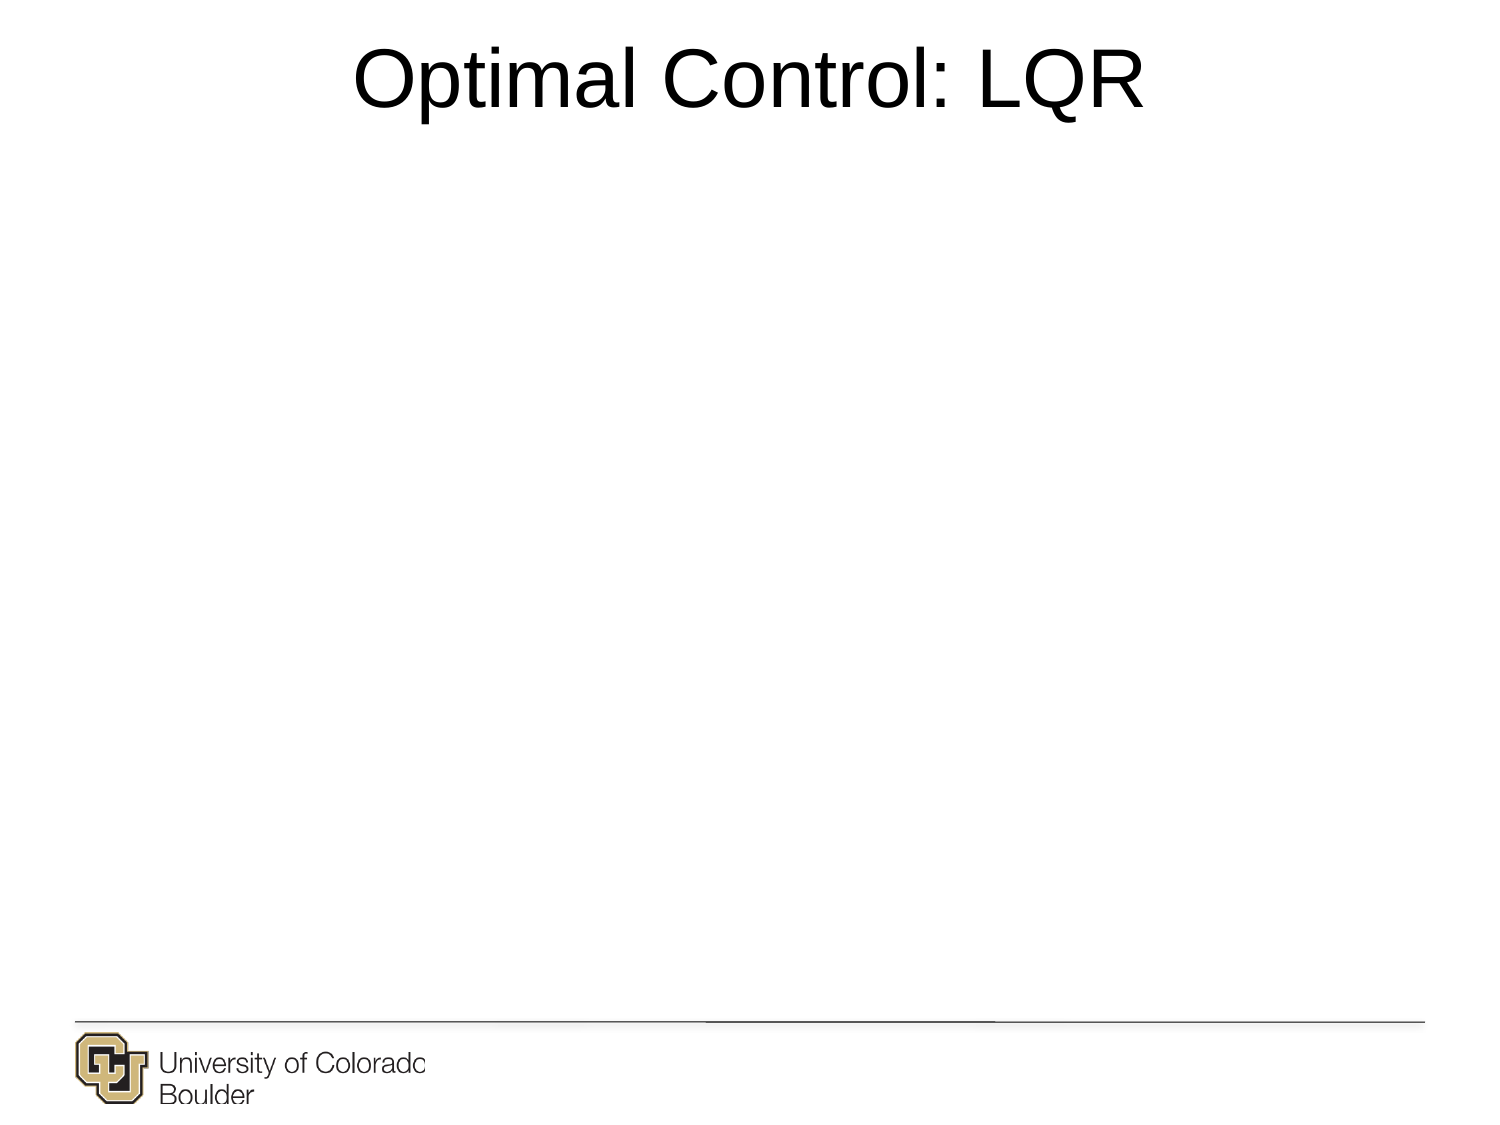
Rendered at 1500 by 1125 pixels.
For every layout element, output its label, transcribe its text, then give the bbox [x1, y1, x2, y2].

title Optimal Control: LQR [75, 18, 1425, 140]
